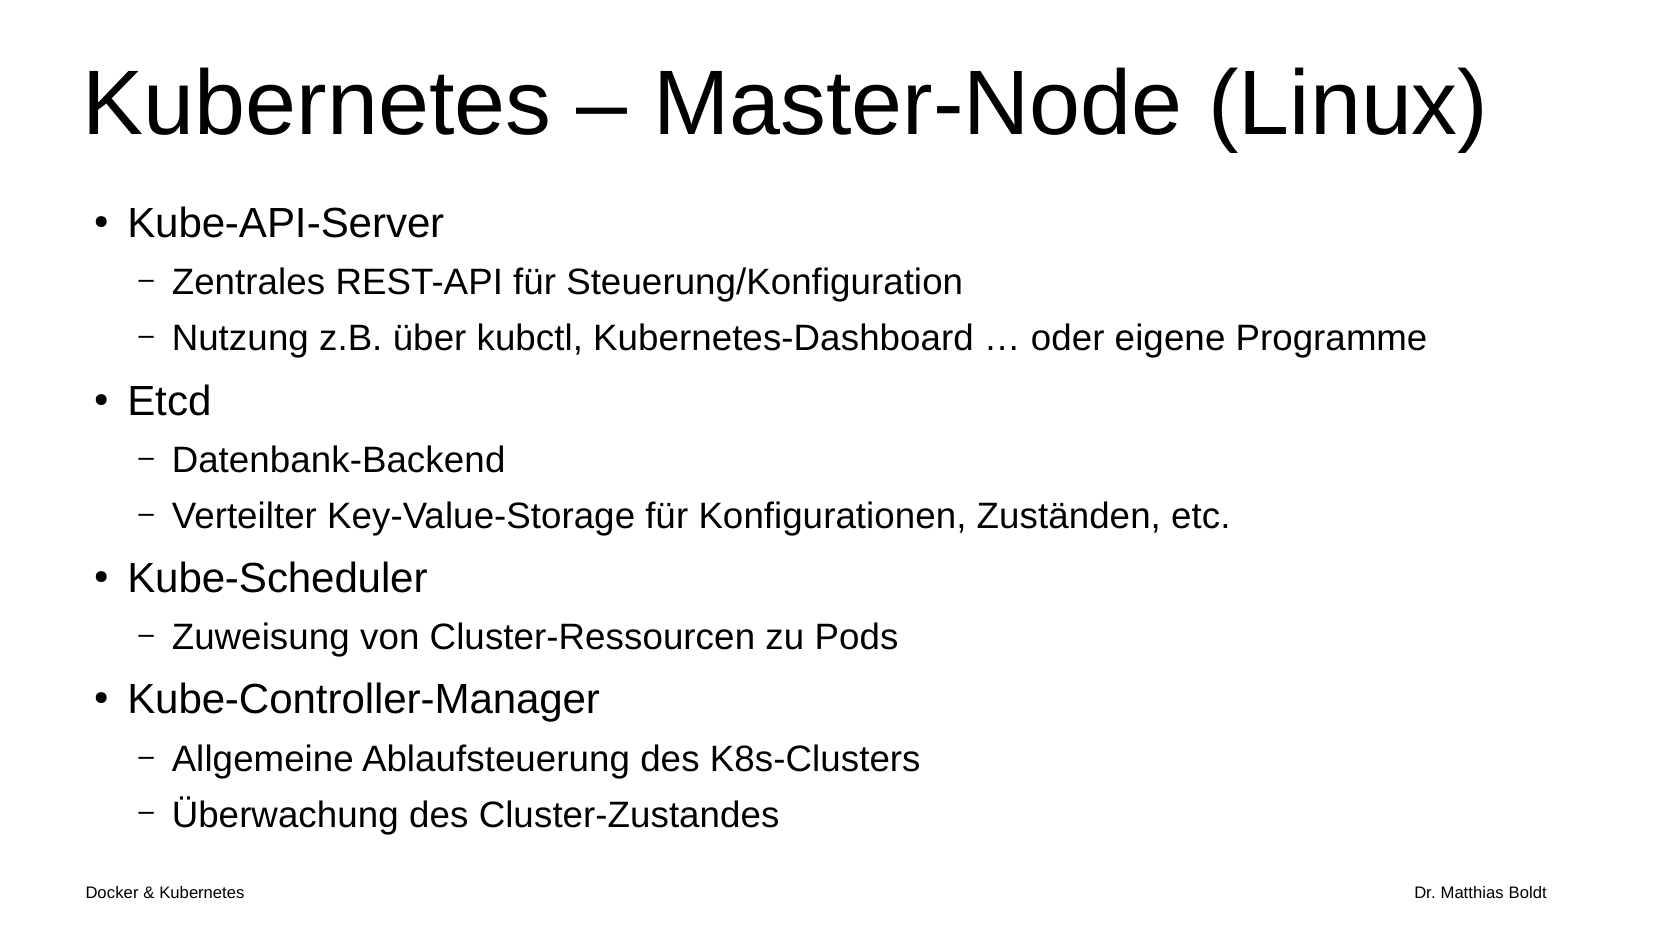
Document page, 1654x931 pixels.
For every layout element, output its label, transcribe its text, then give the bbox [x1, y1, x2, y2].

text_box Docker & Kubernetes Dr. Matthias Boldt [70, 875, 1563, 910]
list Kube-API-Server Zentrales REST-API für Steuerung/Konfiguration Nutzung z.B. über kubctl, Kubernetes-Dashboard … oder eigene Programme Etcd Datenbank-Backend Verteilter Key-Value-Storage für Konfigurationen, Zuständen, etc. Kube-Scheduler Zuweisung von Cluster-Ressourcen zu Pods Kube-Controller-Manager Allgemeine Ablaufsteuerung des K8s-Clusters Überwachung des Cluster-Zustandes [82, 199, 1453, 845]
title Kubernetes – Master-Node (Linux) [82, 25, 1571, 181]
